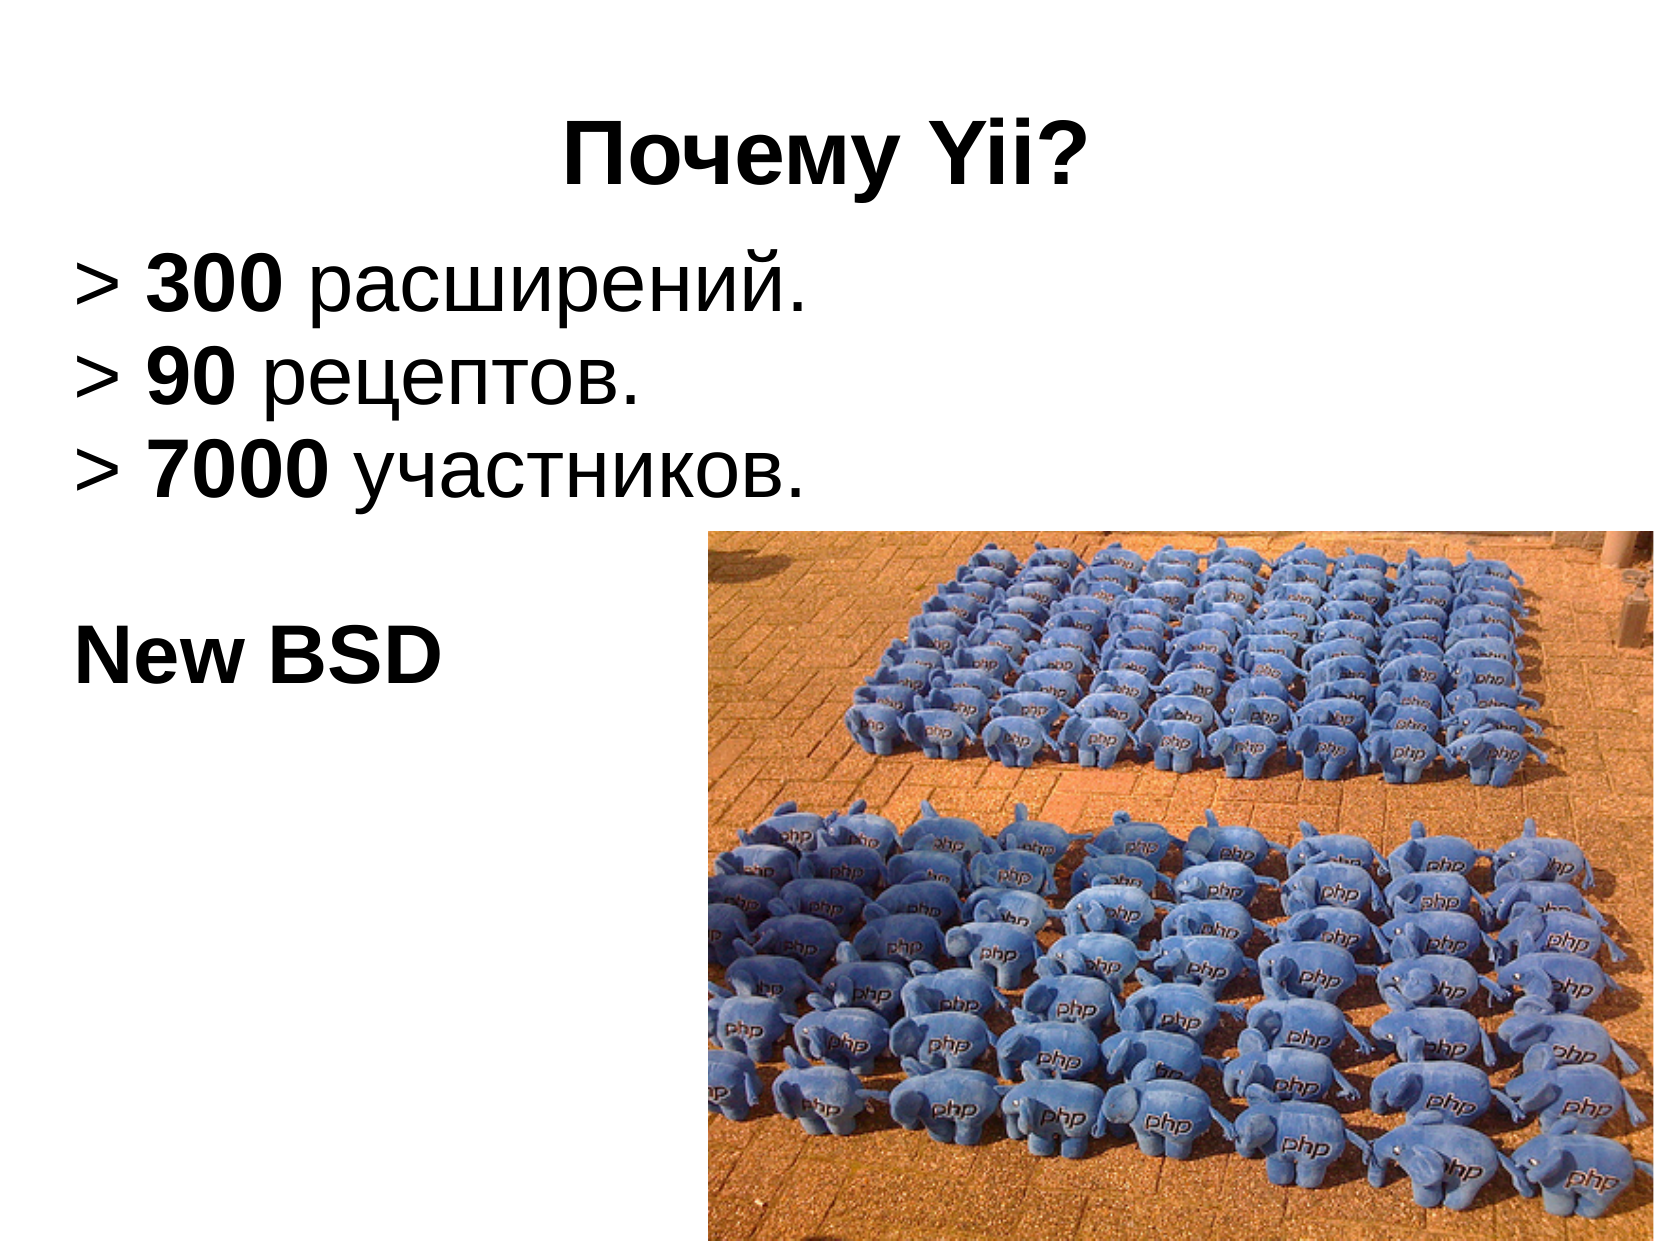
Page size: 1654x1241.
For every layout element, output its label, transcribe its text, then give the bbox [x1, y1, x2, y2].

title Почему Yii? [82, 56, 1571, 250]
picture [708, 531, 1654, 1241]
text_box > 300 расширений. > 90 рецептов. > 7000 участников. New BSD [59, 228, 1536, 709]
